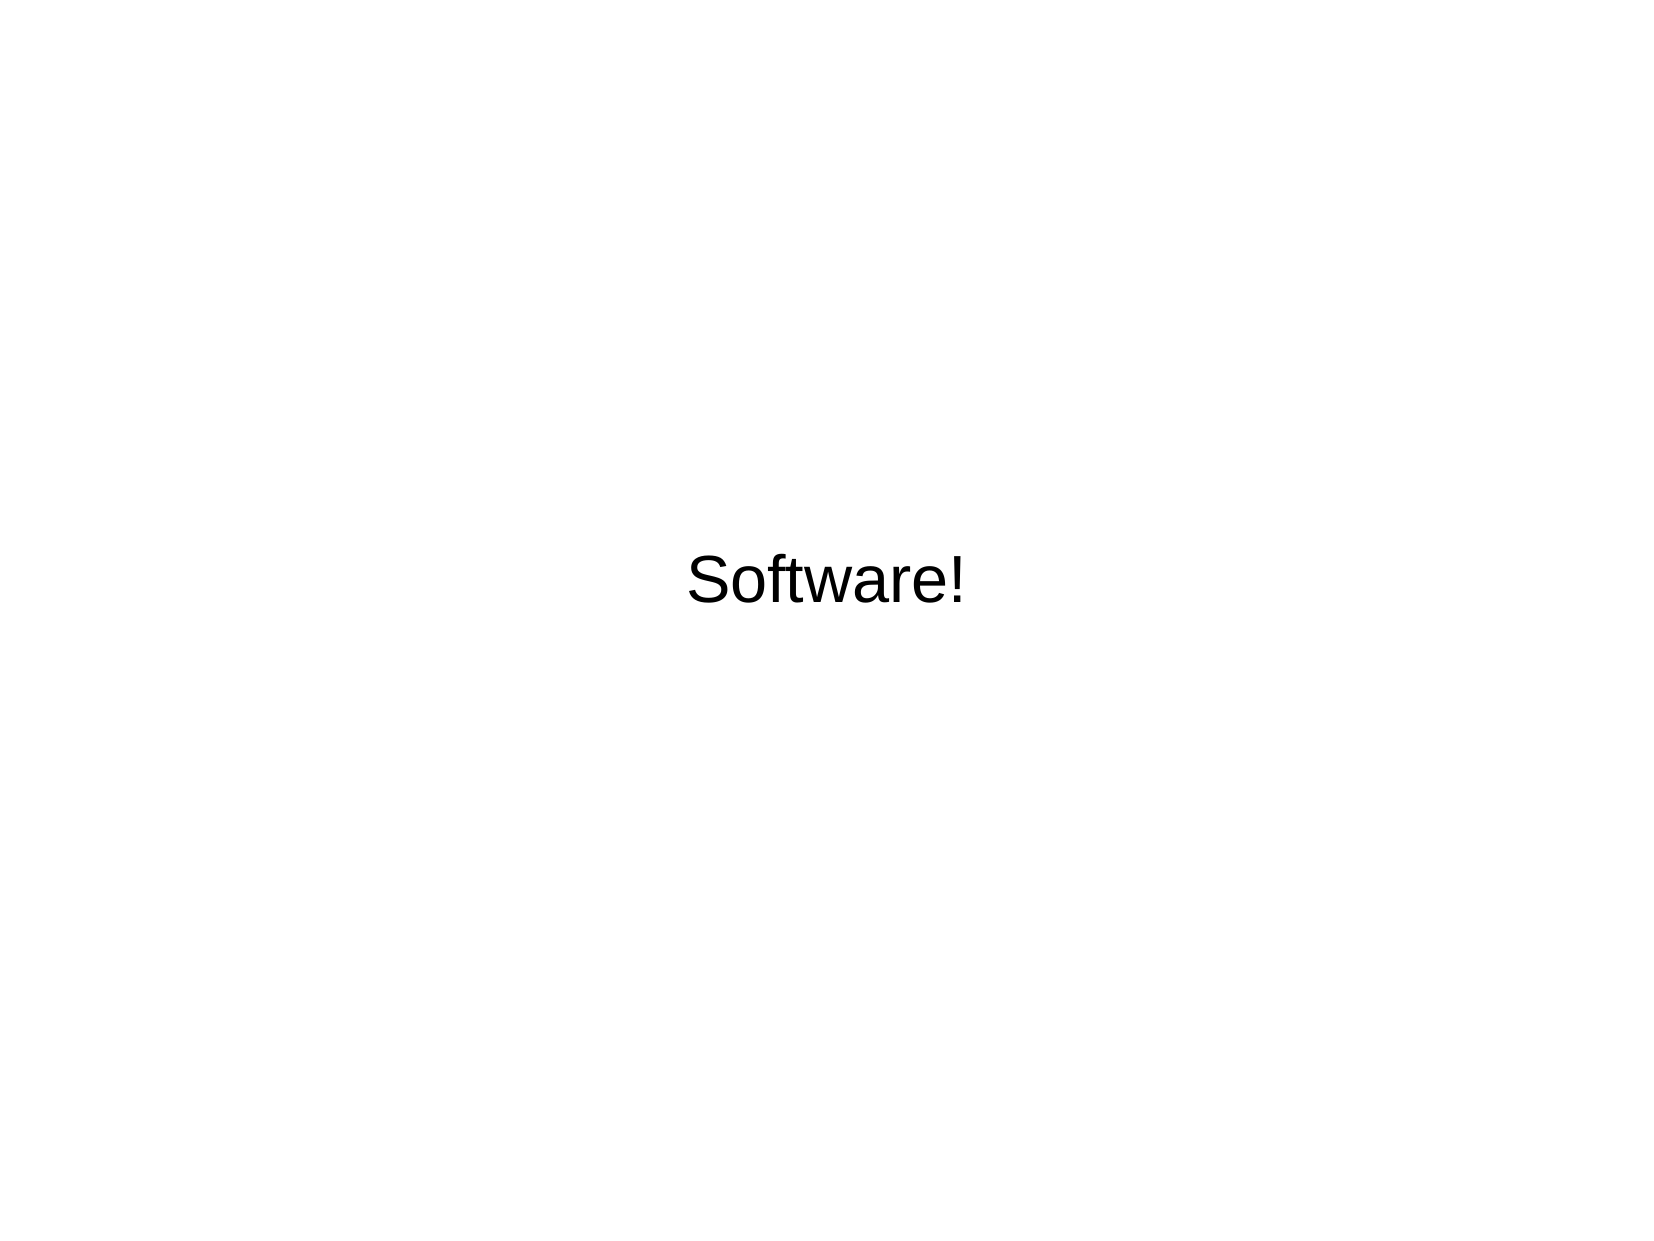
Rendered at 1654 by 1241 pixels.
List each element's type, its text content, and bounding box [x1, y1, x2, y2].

subtitle Software! [82, 49, 1571, 1109]
